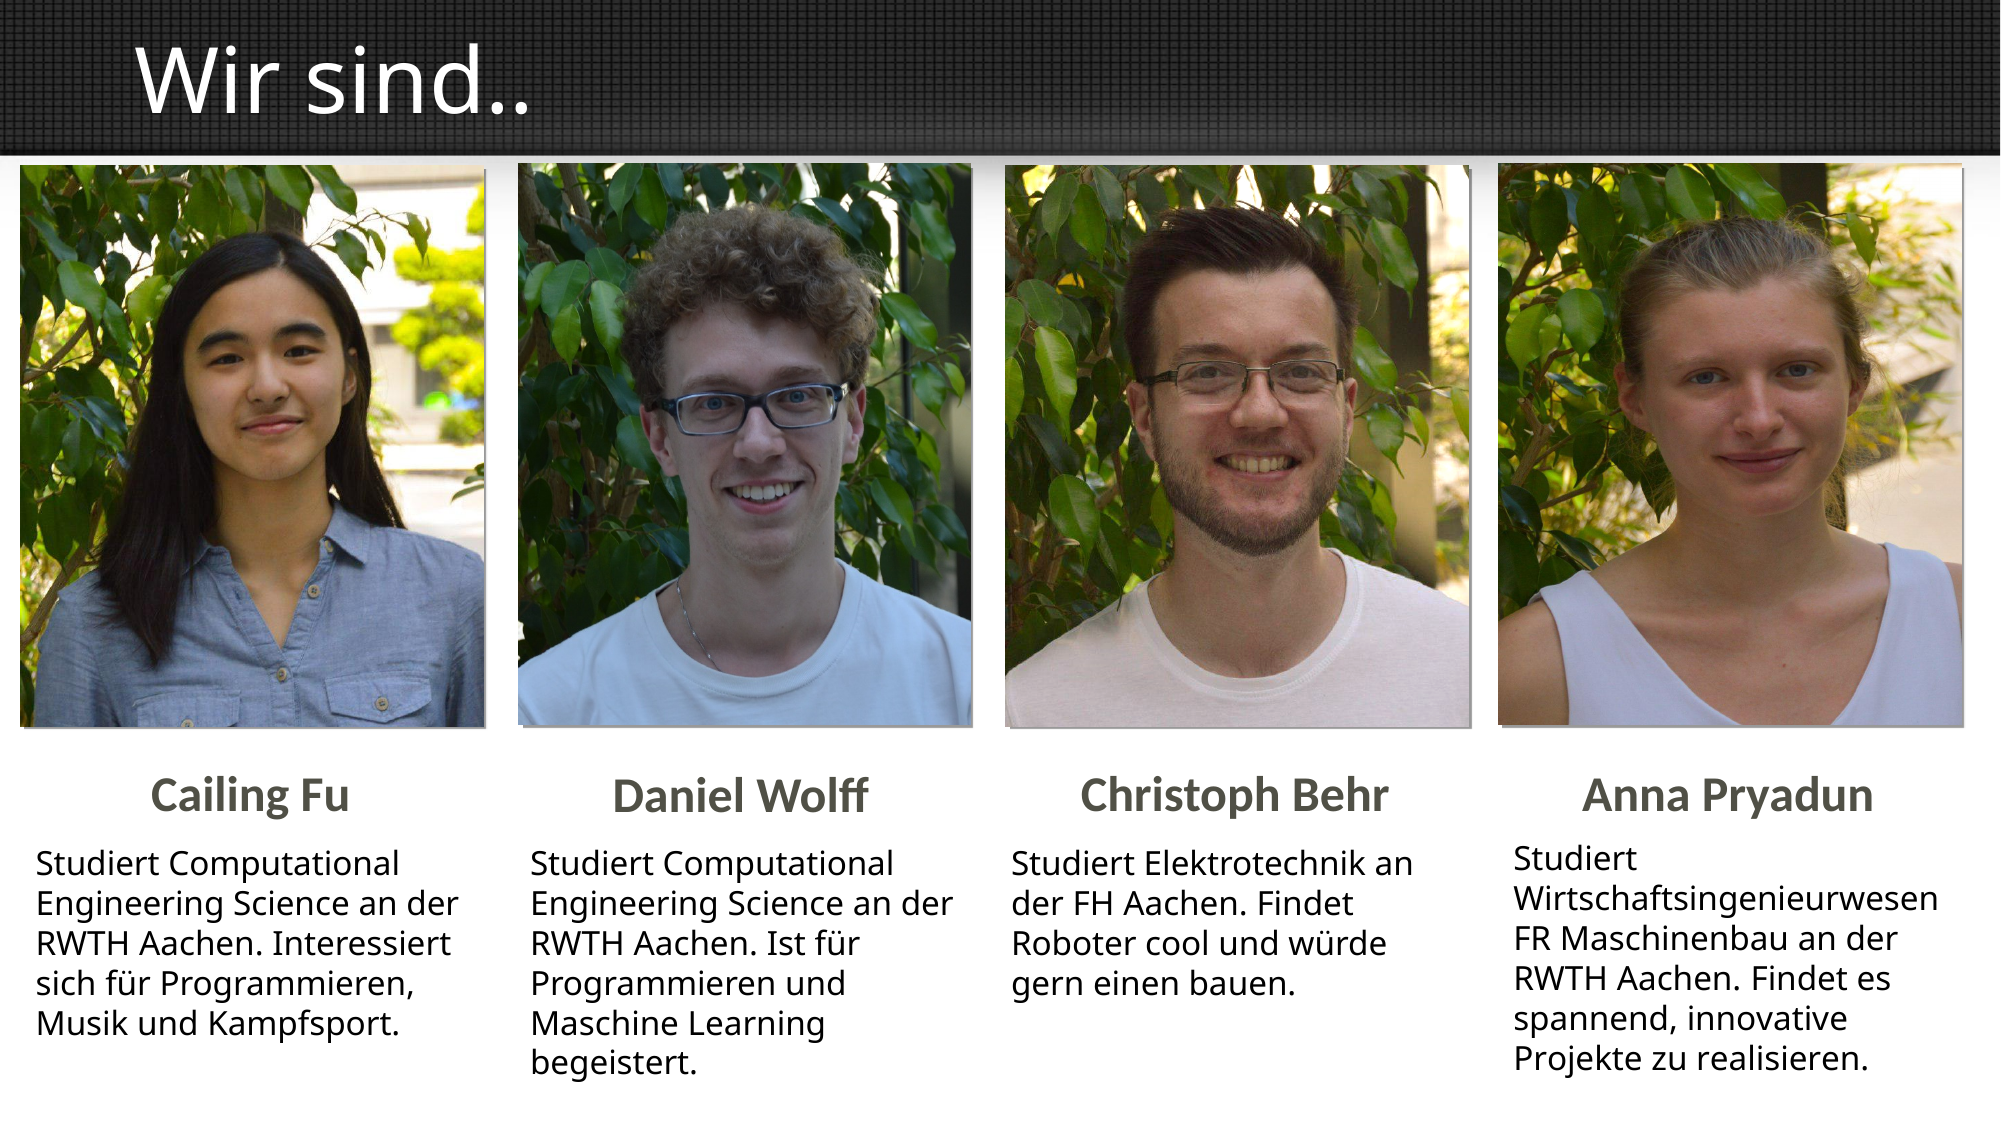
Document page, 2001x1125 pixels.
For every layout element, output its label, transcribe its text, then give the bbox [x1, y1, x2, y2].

title Wir sind.. [119, 0, 1845, 193]
text_box Cailing Fu [136, 754, 368, 830]
text_box Studiert Computational Engineering Science an der RWTH Aachen. Interessiert sich für Programmieren, Musik und Kampfsport. [20, 835, 484, 1053]
picture [20, 165, 484, 727]
text_box Christoph Behr [1065, 754, 1409, 830]
text_box Studiert Elektrotechnik an der FH Aachen. Findet Roboter cool und würde gern einen bauen. [996, 834, 1465, 971]
text_box Studiert Computational Engineering Science an der RWTH Aachen. Ist für Programmieren und Maschine Learning begeistert. [515, 834, 978, 1053]
picture [1498, 163, 1962, 725]
text_box Studiert Wirtschaftsingenieurwesen FR Maschinenbau an der RWTH Aachen. Findet es spannend, innovative Projekte zu realisieren. [1498, 829, 1962, 1088]
text_box Daniel Wolff [597, 755, 889, 831]
picture [518, 163, 971, 725]
text_box Anna Pryadun [1567, 754, 1893, 829]
picture [1005, 165, 1469, 727]
